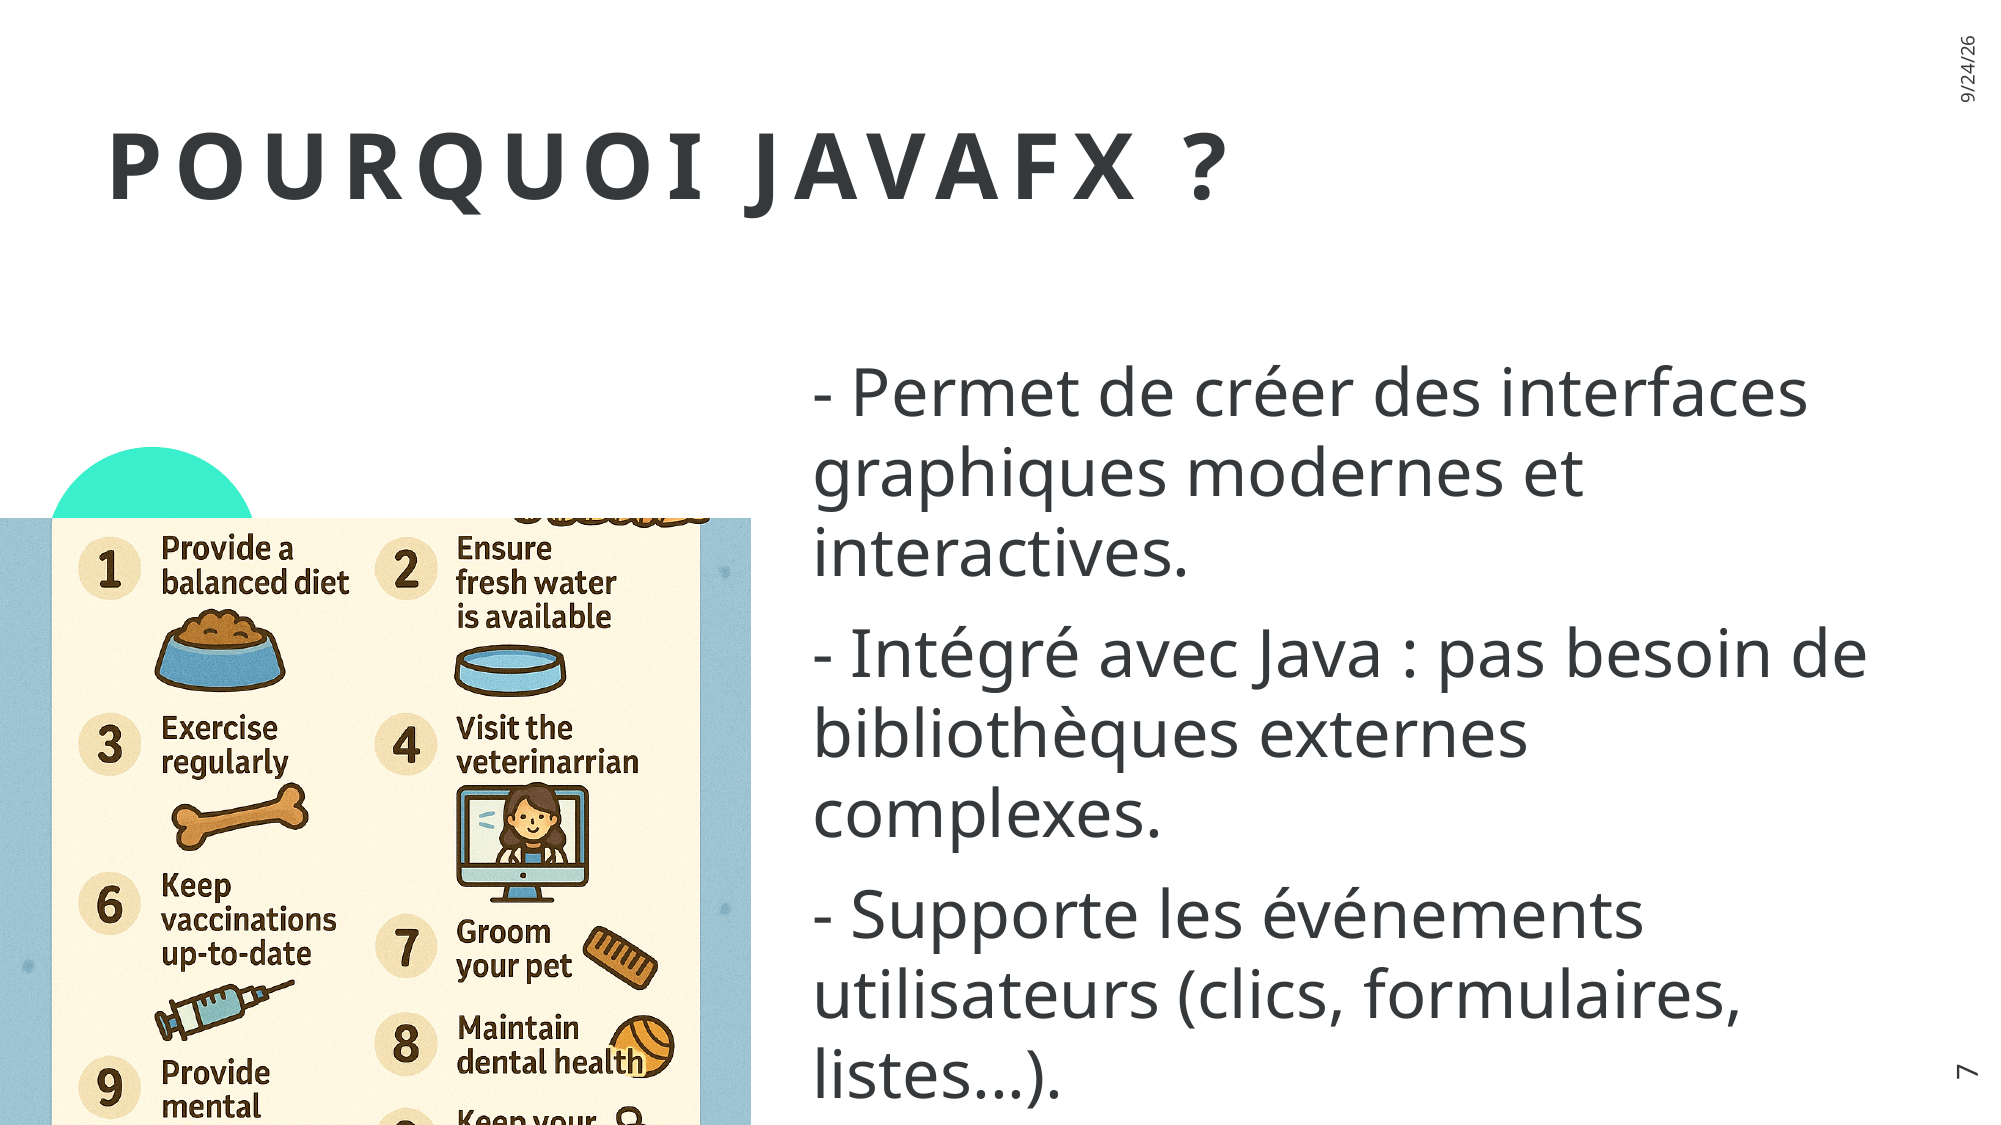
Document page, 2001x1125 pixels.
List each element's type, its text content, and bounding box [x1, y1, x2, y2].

slide_number 2/27/2025 [1937, 0, 2000, 139]
slide_number 11 [1937, 1019, 2000, 1125]
picture [0, 518, 751, 1125]
title Pourquoi JavaFX ? [90, 104, 1419, 447]
list - Permet de créer des interfaces graphiques modernes et interactives. - Intégré avec Java : pas besoin de bibliothèques externes complexes. - Supporte les événements utilisateurs (clics, formulaires, listes...). [797, 334, 1888, 1125]
